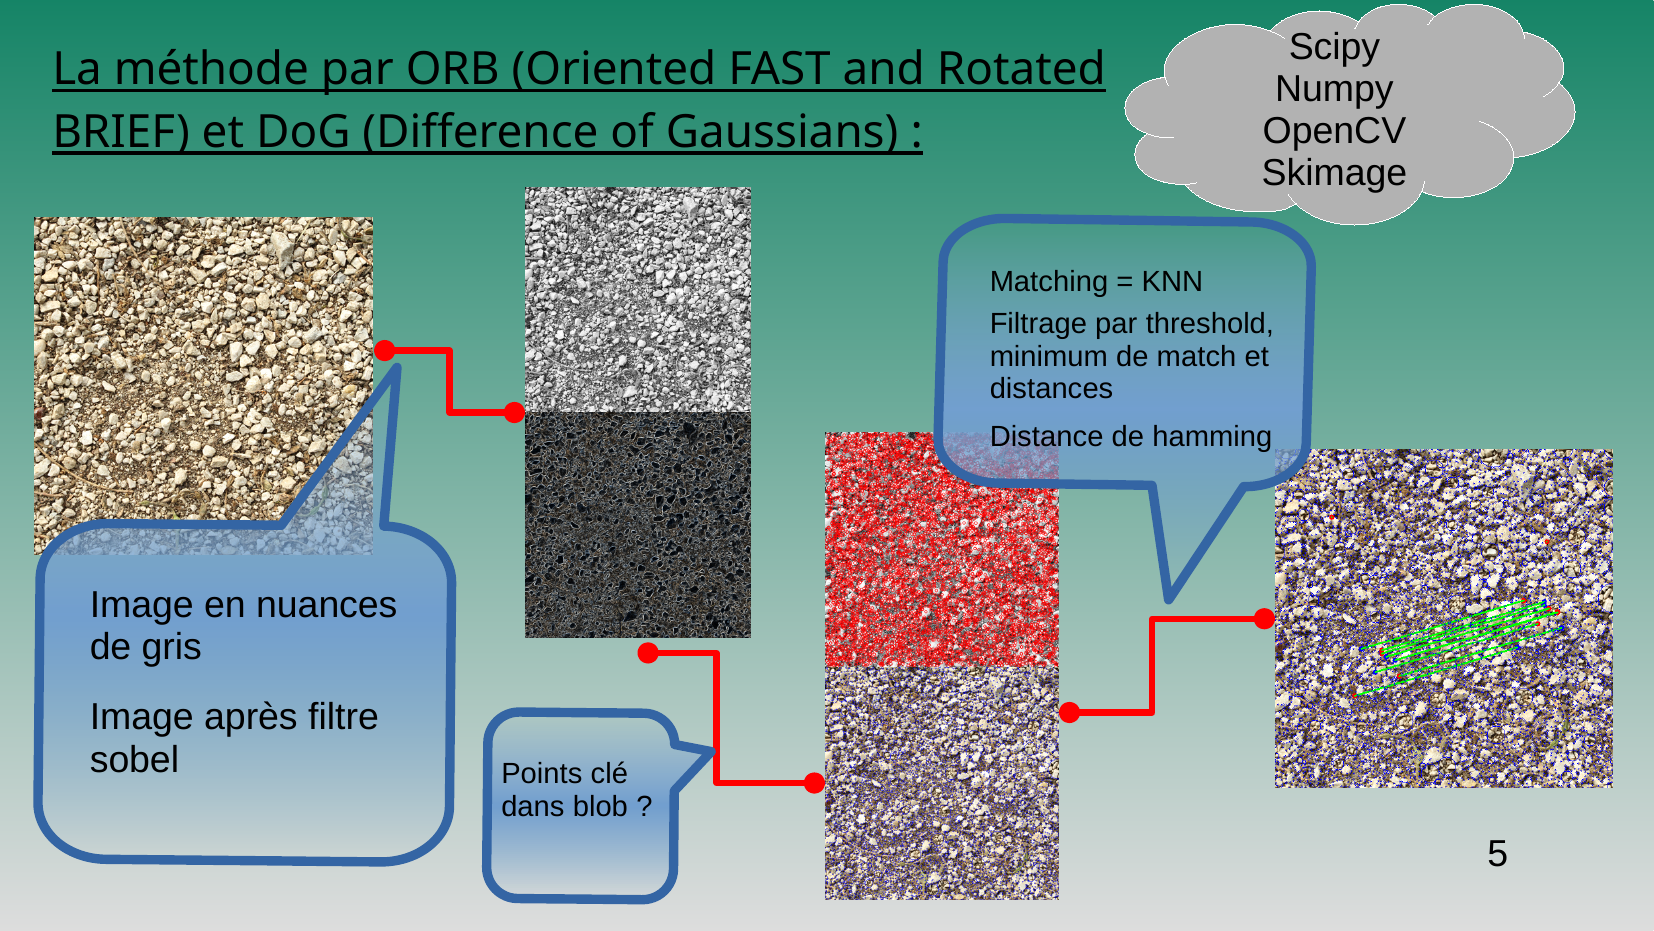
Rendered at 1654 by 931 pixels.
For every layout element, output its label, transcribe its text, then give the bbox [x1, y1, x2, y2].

text_box Filtrage par threshold, minimum de match et distances [975, 299, 1313, 412]
text_box [938, 218, 1311, 480]
picture [1275, 449, 1613, 788]
text_box Scipy Numpy OpenCV Skimage [1124, 4, 1576, 226]
picture [34, 217, 373, 555]
picture [525, 187, 751, 638]
text_box [37, 367, 452, 862]
text_box [486, 863, 674, 900]
text_box Image après filtre sobel [75, 688, 453, 788]
text_box [1154, 506, 1231, 600]
text_box Matching = KNN [975, 257, 1313, 299]
picture [825, 432, 1059, 901]
text_box La méthode par ORB (Oriented FAST and Rotated BRIEF) et DoG (Difference of Gaussians) : [37, 28, 1201, 188]
text_box Image en nuances de gris [75, 576, 453, 676]
text_box Points clé dans blob ? [486, 750, 674, 863]
text_box [487, 712, 712, 816]
text_box <number> [1495, 825, 1651, 896]
text_box Distance de hamming [975, 412, 1388, 506]
